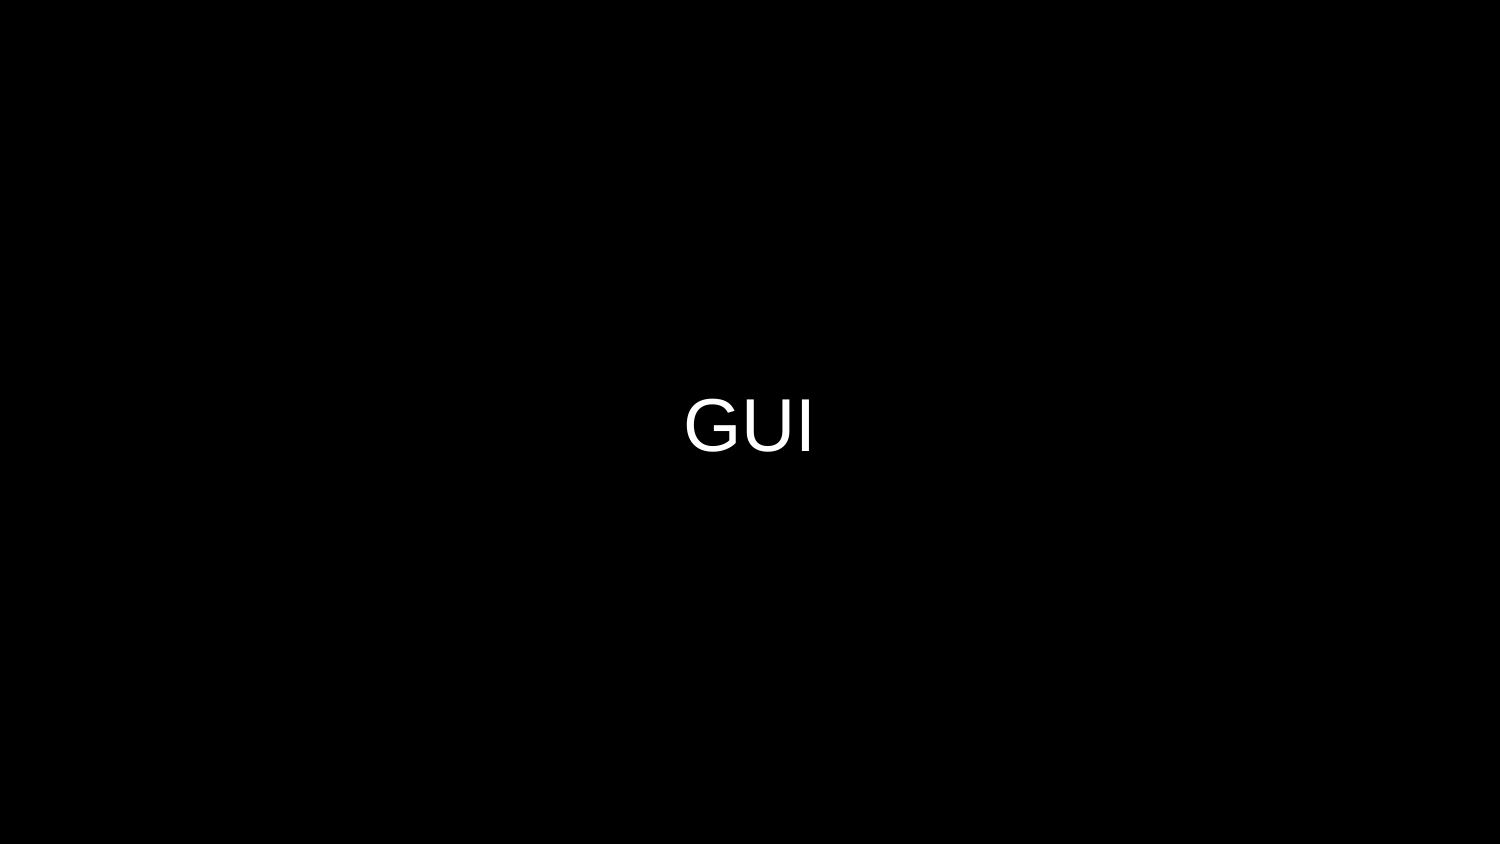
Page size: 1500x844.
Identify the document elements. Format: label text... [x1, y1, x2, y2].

title GUI [51, 352, 1449, 491]
